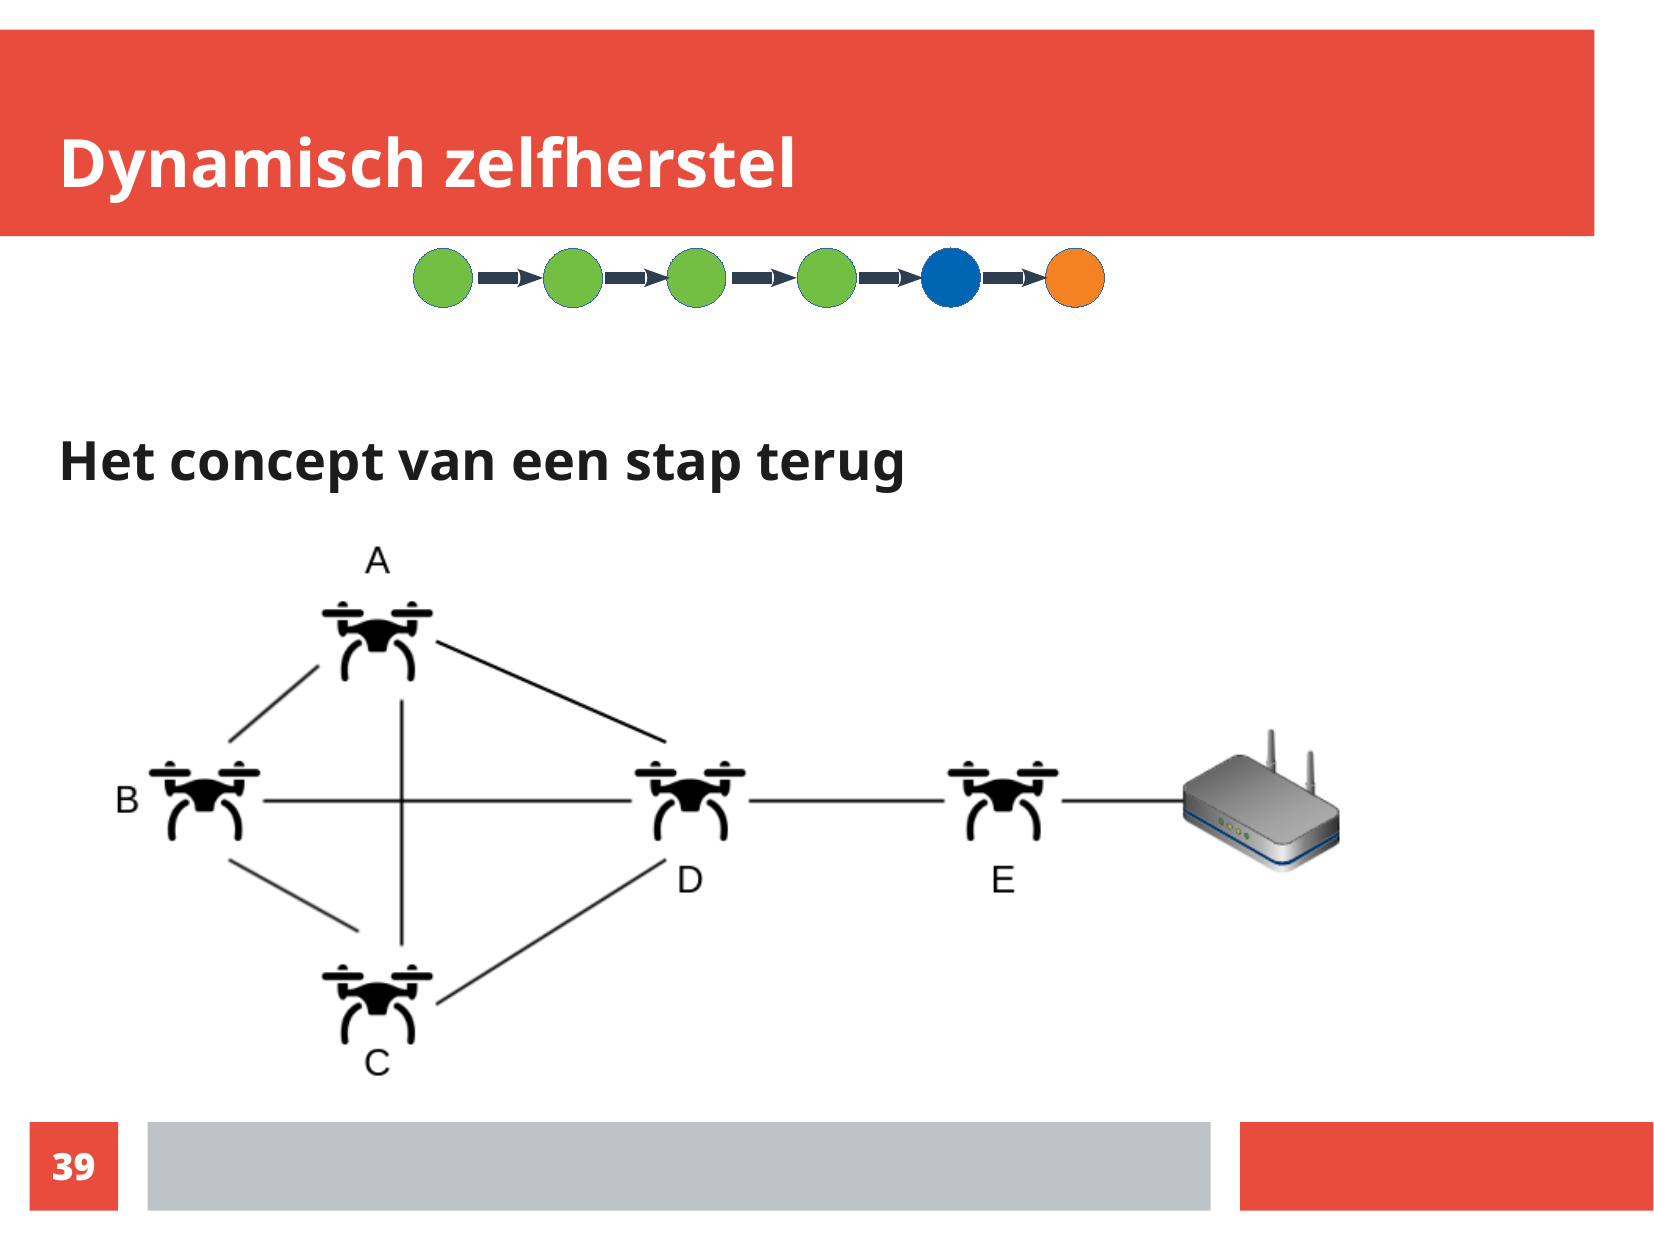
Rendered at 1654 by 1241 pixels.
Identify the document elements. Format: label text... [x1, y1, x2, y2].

text_box [1045, 248, 1105, 308]
text_box [666, 248, 726, 308]
title Dynamisch zelfherstel [59, 59, 1595, 207]
text_box [543, 248, 603, 308]
text_box [797, 248, 857, 308]
text_box [921, 247, 981, 308]
list Het concept van een stap terug [59, 324, 1565, 1093]
text_box [413, 248, 473, 308]
picture [104, 525, 1371, 1115]
